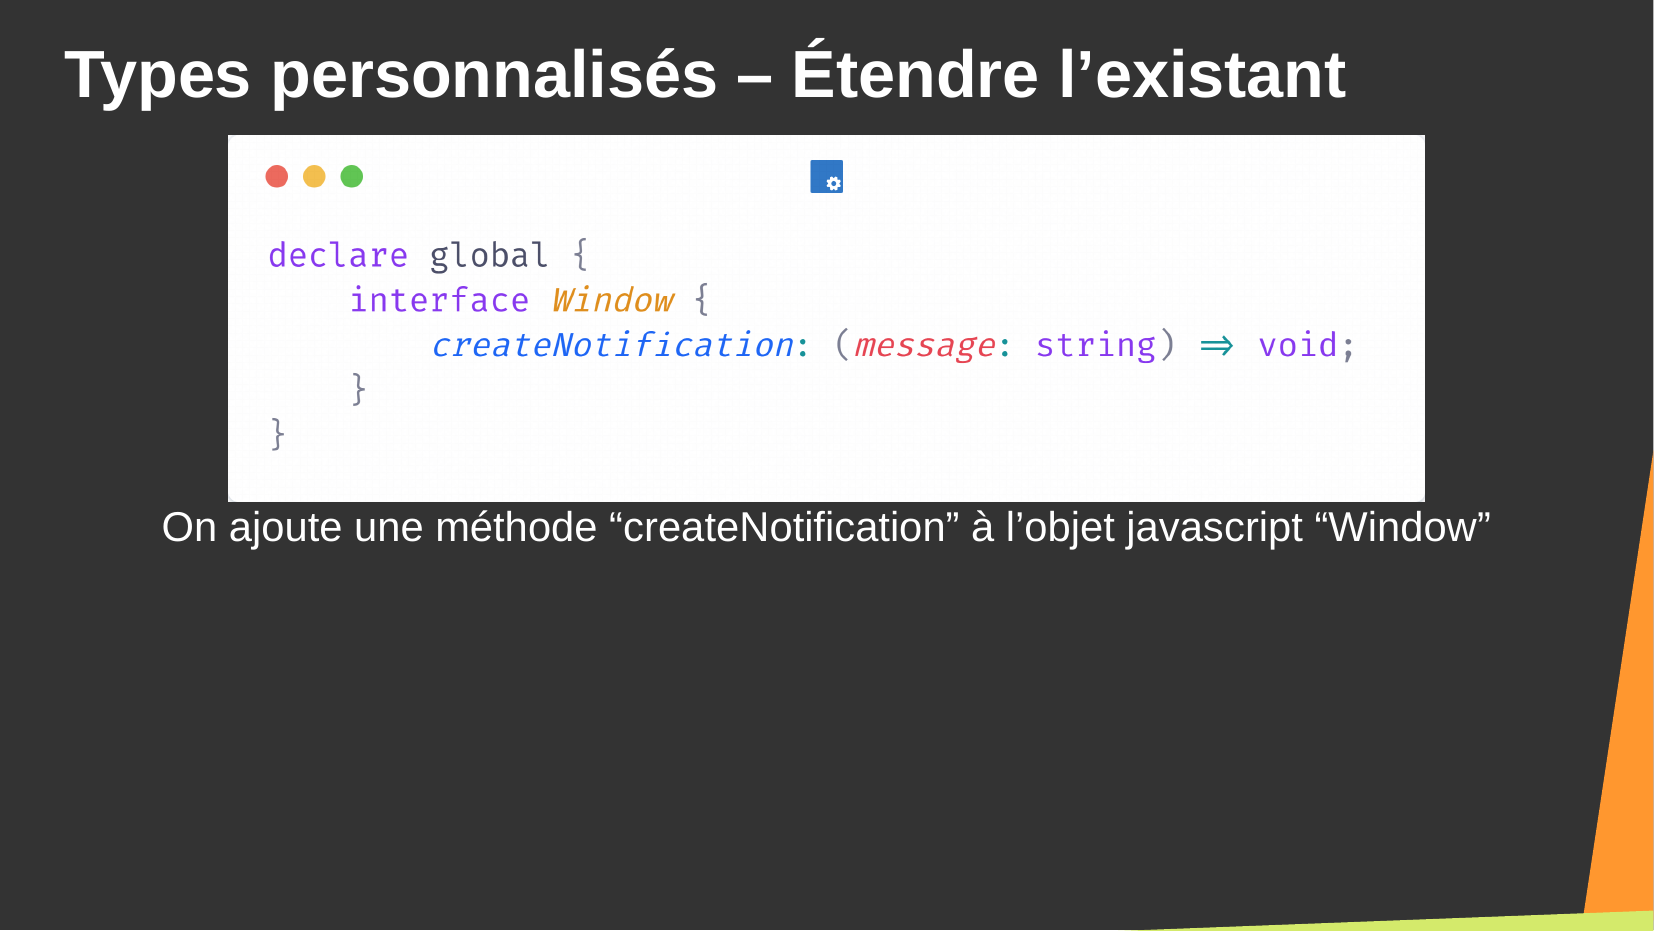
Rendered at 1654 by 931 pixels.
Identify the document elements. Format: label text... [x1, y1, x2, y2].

title Types personnalisés – Étendre l’existant [64, 37, 1388, 115]
text_box On ajoute une méthode “createNotification” à l’objet javascript “Window” [85, 496, 1568, 566]
picture [228, 135, 1425, 496]
text_box [1118, 446, 1654, 931]
